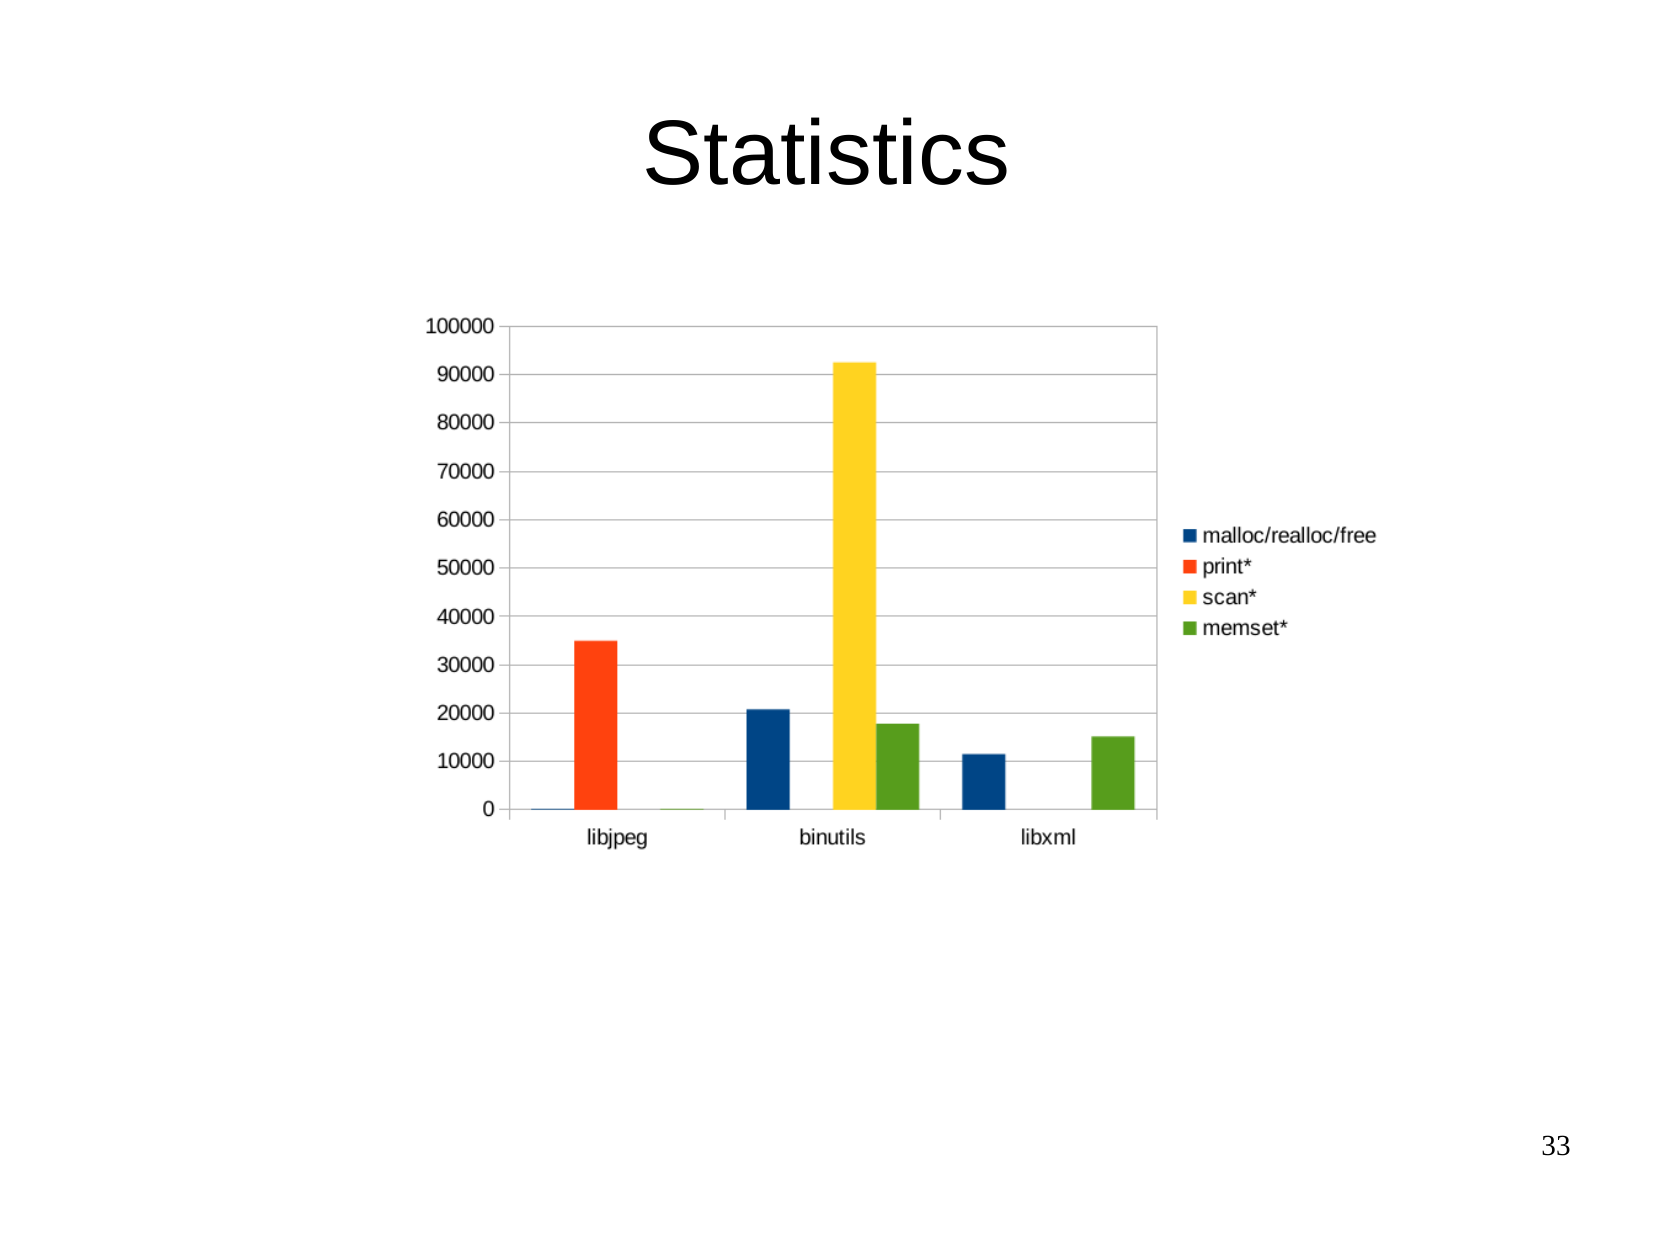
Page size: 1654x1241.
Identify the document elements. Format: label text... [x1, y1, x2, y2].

title Statistics [82, 49, 1571, 257]
picture [389, 292, 1396, 856]
